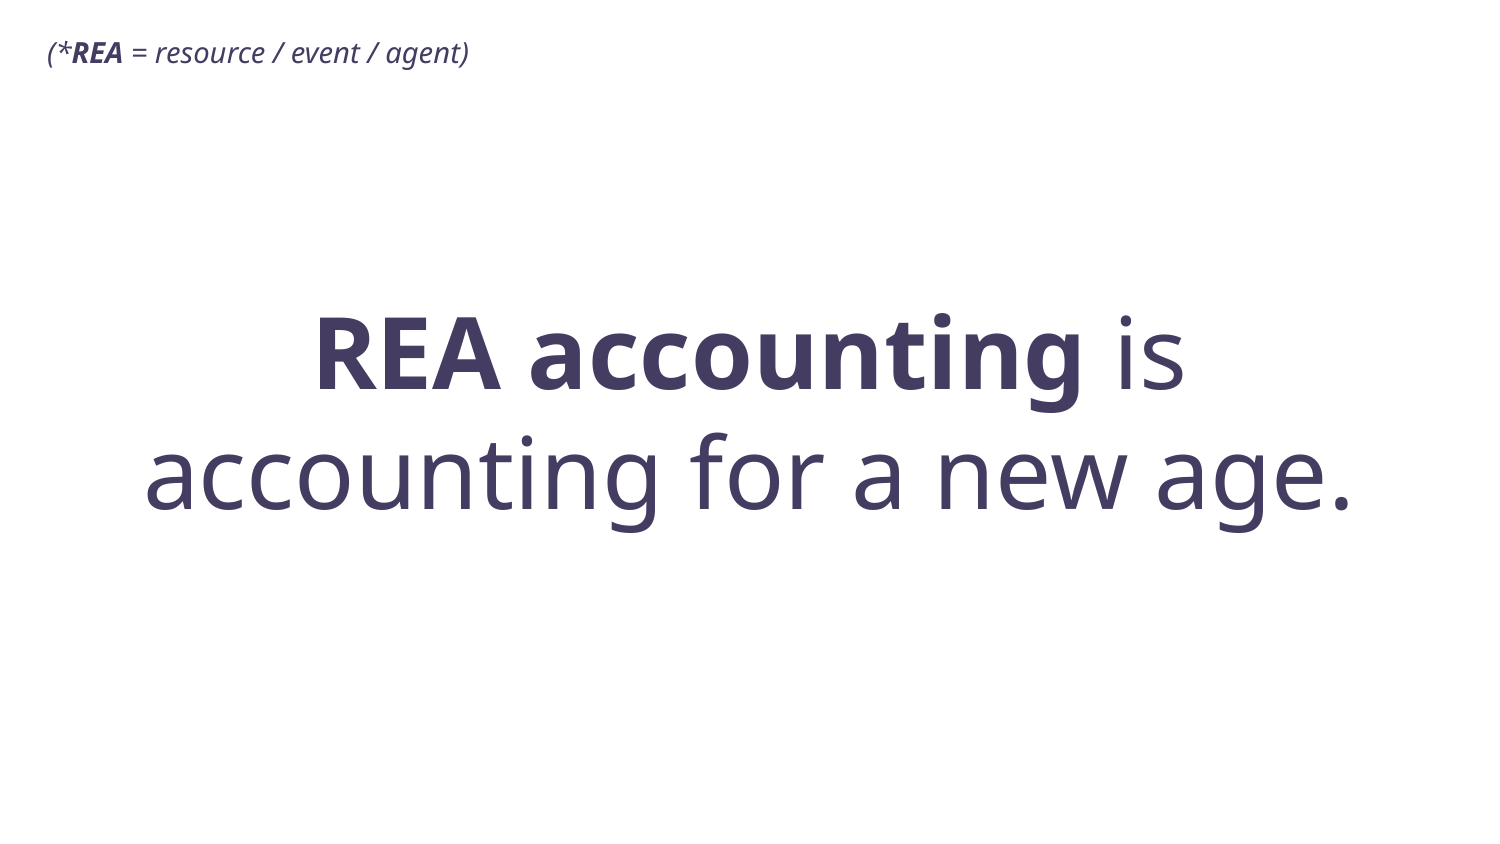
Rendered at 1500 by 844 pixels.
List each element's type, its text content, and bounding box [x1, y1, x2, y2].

subtitle (*REA = resource / event / agent) [32, 13, 1206, 127]
title REA accounting is accounting for a new age. [80, 73, 1419, 745]
